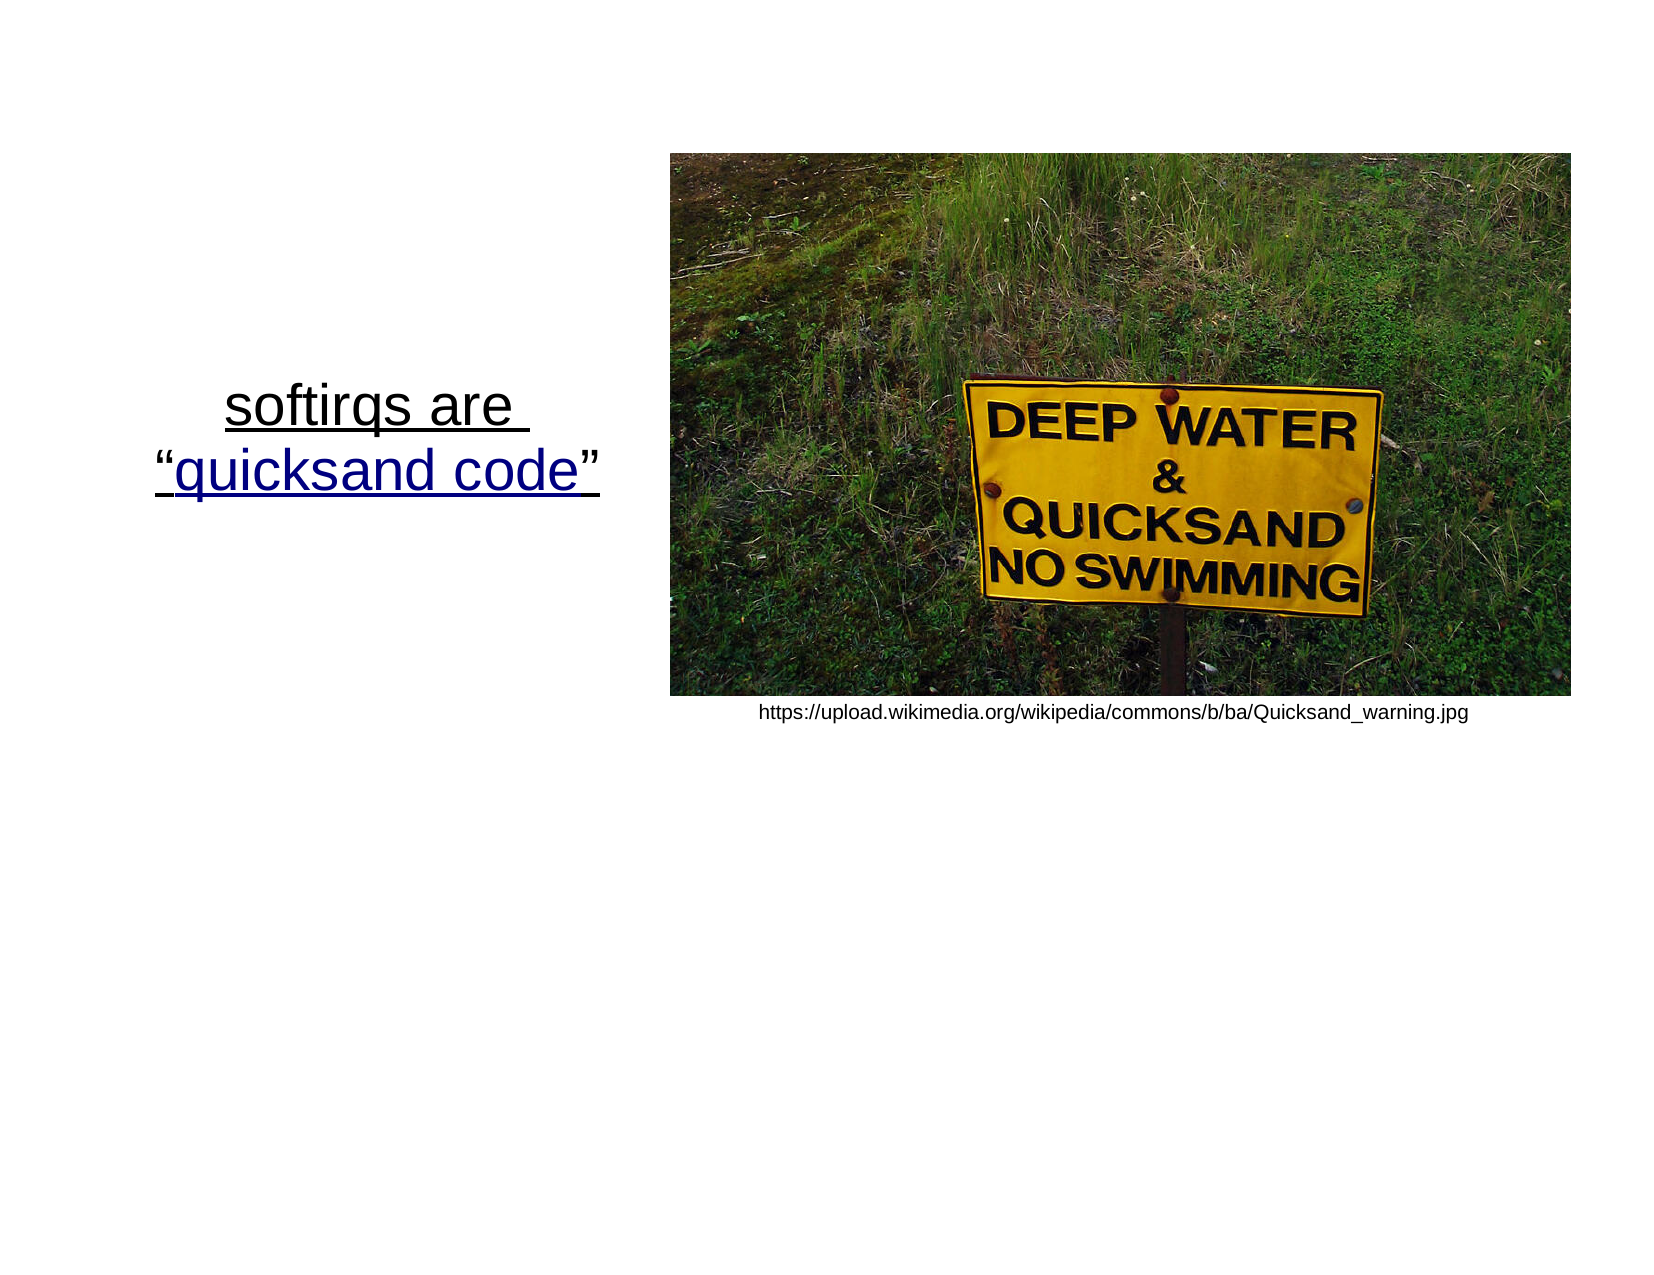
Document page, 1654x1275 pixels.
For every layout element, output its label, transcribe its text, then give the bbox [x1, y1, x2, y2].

picture [670, 153, 1571, 696]
text_box https://upload.wikimedia.org/wikipedia/commons/b/ba/Quicksand_warning.jpg [743, 696, 1494, 732]
title softirqs are “quicksand code” [61, 167, 694, 708]
